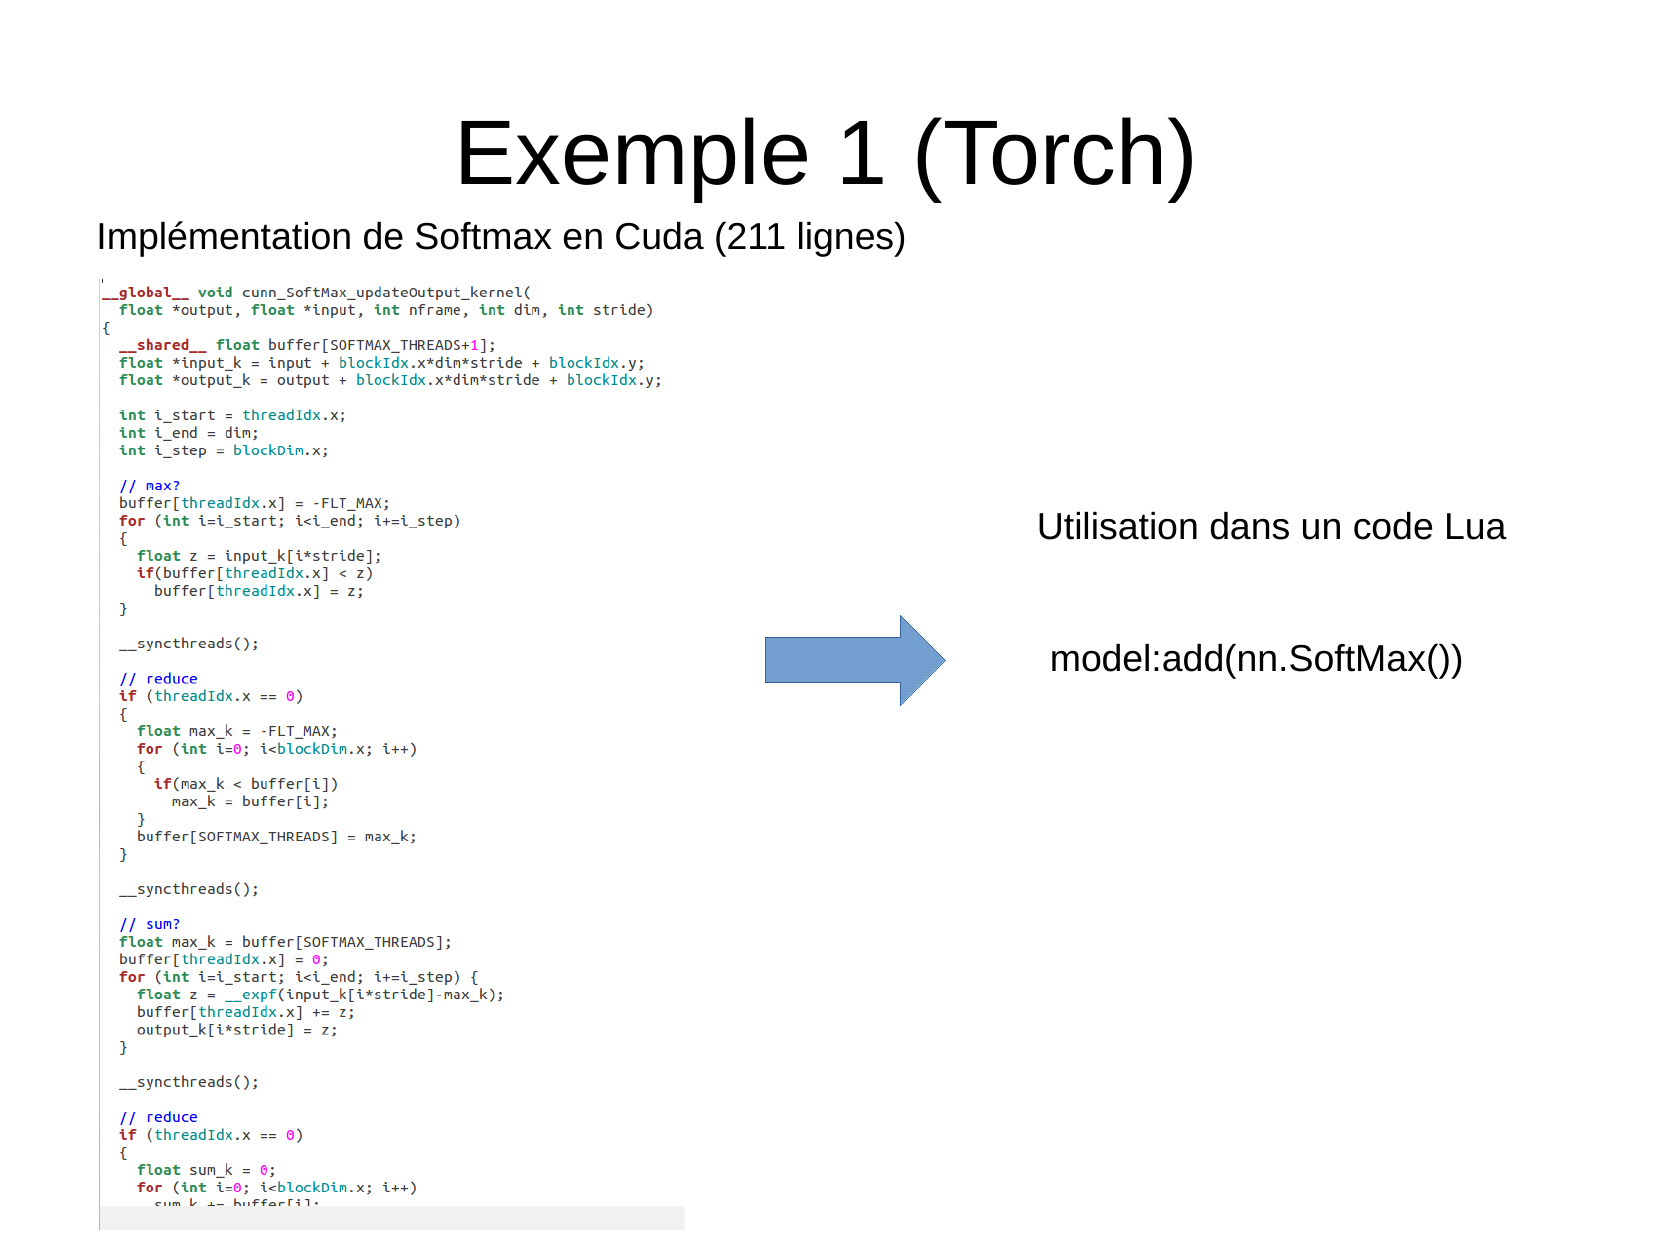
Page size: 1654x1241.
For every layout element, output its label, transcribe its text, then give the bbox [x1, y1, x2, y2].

title Exemple 1 (Torch) [82, 49, 1571, 257]
picture [99, 279, 685, 1231]
text_box [765, 615, 946, 706]
text_box Implémentation de Softmax en Cuda (211 lignes) [81, 208, 925, 266]
text_box model:add(nn.SoftMax()) [1035, 630, 1479, 687]
text_box Utilisation dans un code Lua [1022, 498, 1522, 556]
